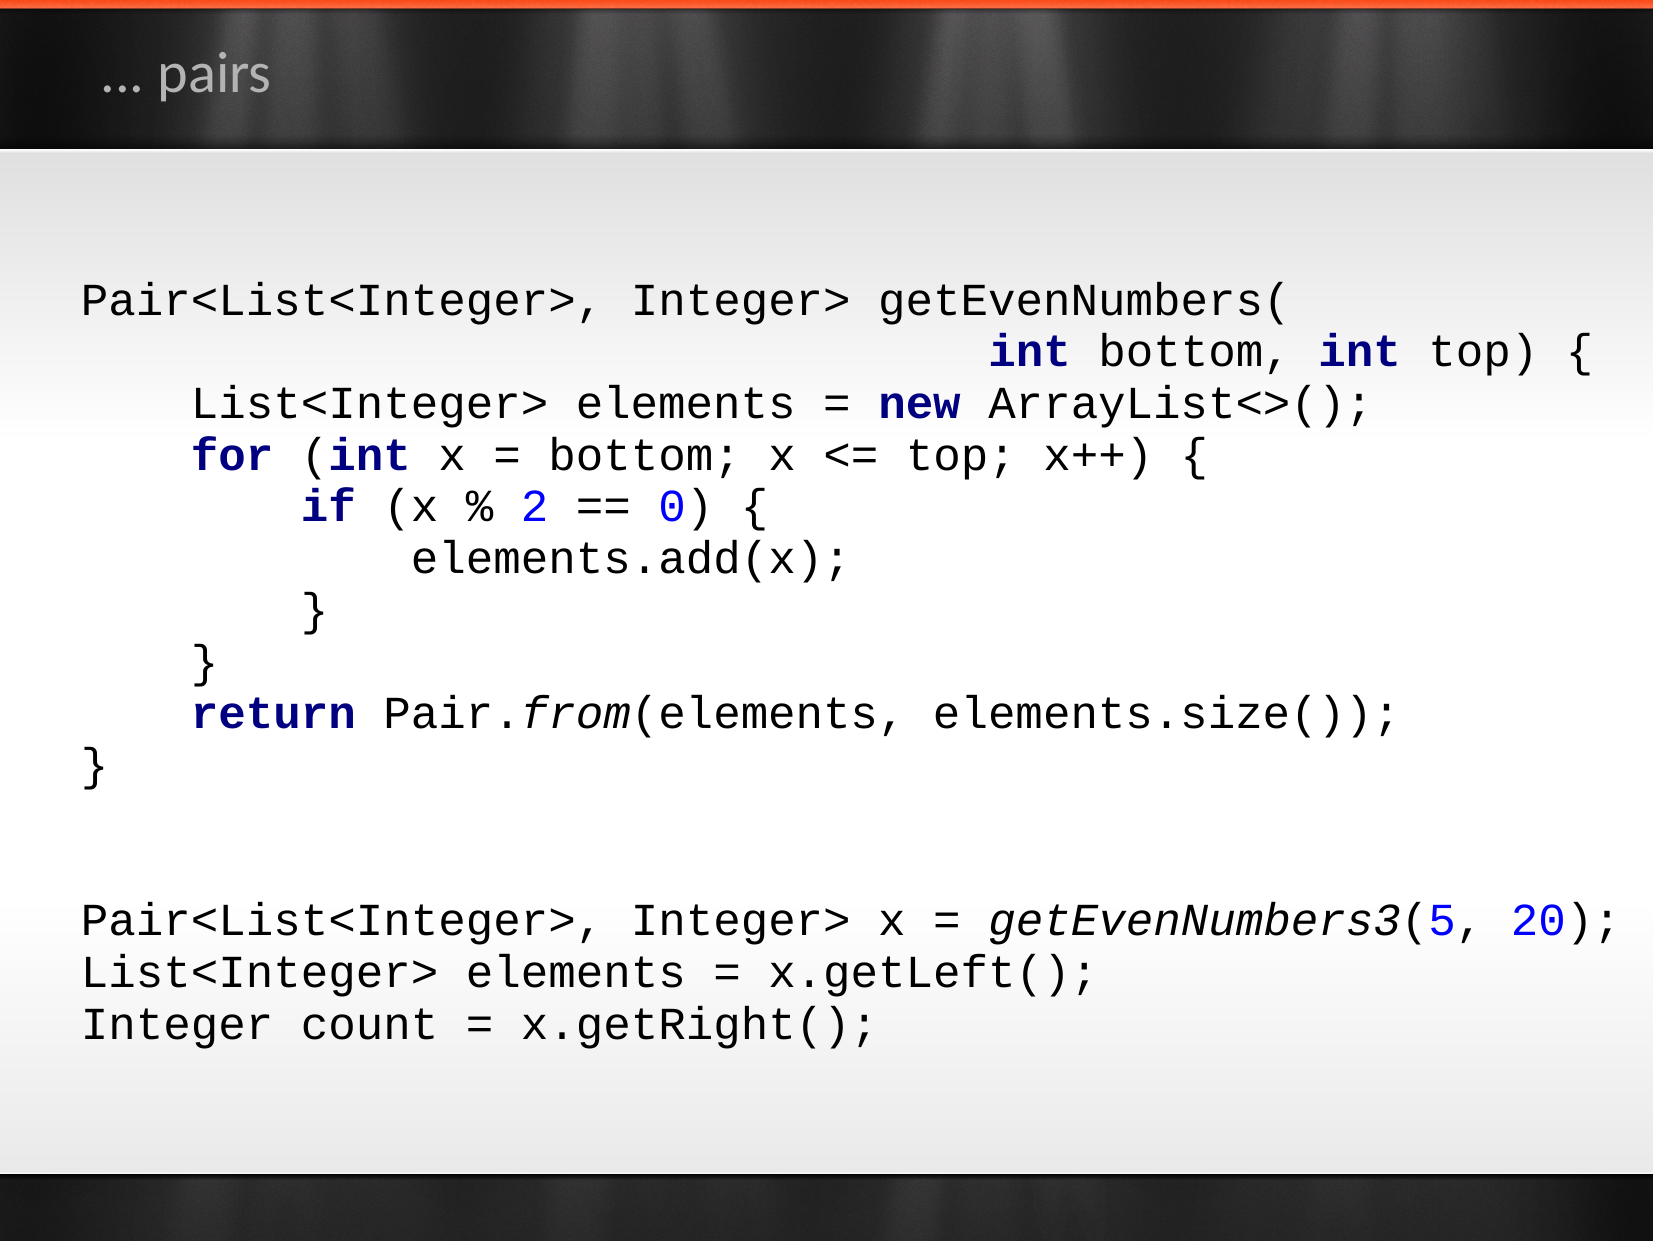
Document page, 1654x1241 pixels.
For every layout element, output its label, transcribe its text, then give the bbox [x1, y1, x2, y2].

picture [0, 0, 1653, 1241]
subtitle Pair<List<Integer>, Integer> getEvenNumbers( int bottom, int top) { List<Integer> elements = new ArrayList<>(); for (int x = bottom; x <= top; x++) { if (x % 2 == 0) { elements.add(x); } } return Pair.from(elements, elements.size()); } Pair<List<Integer>, Integer> x = getEvenNumbers3(5, 20); List<Integer> elements = x.getLeft(); Integer count = x.getRight(); [80, 187, 1651, 1143]
title ... pairs [100, 6, 1588, 151]
